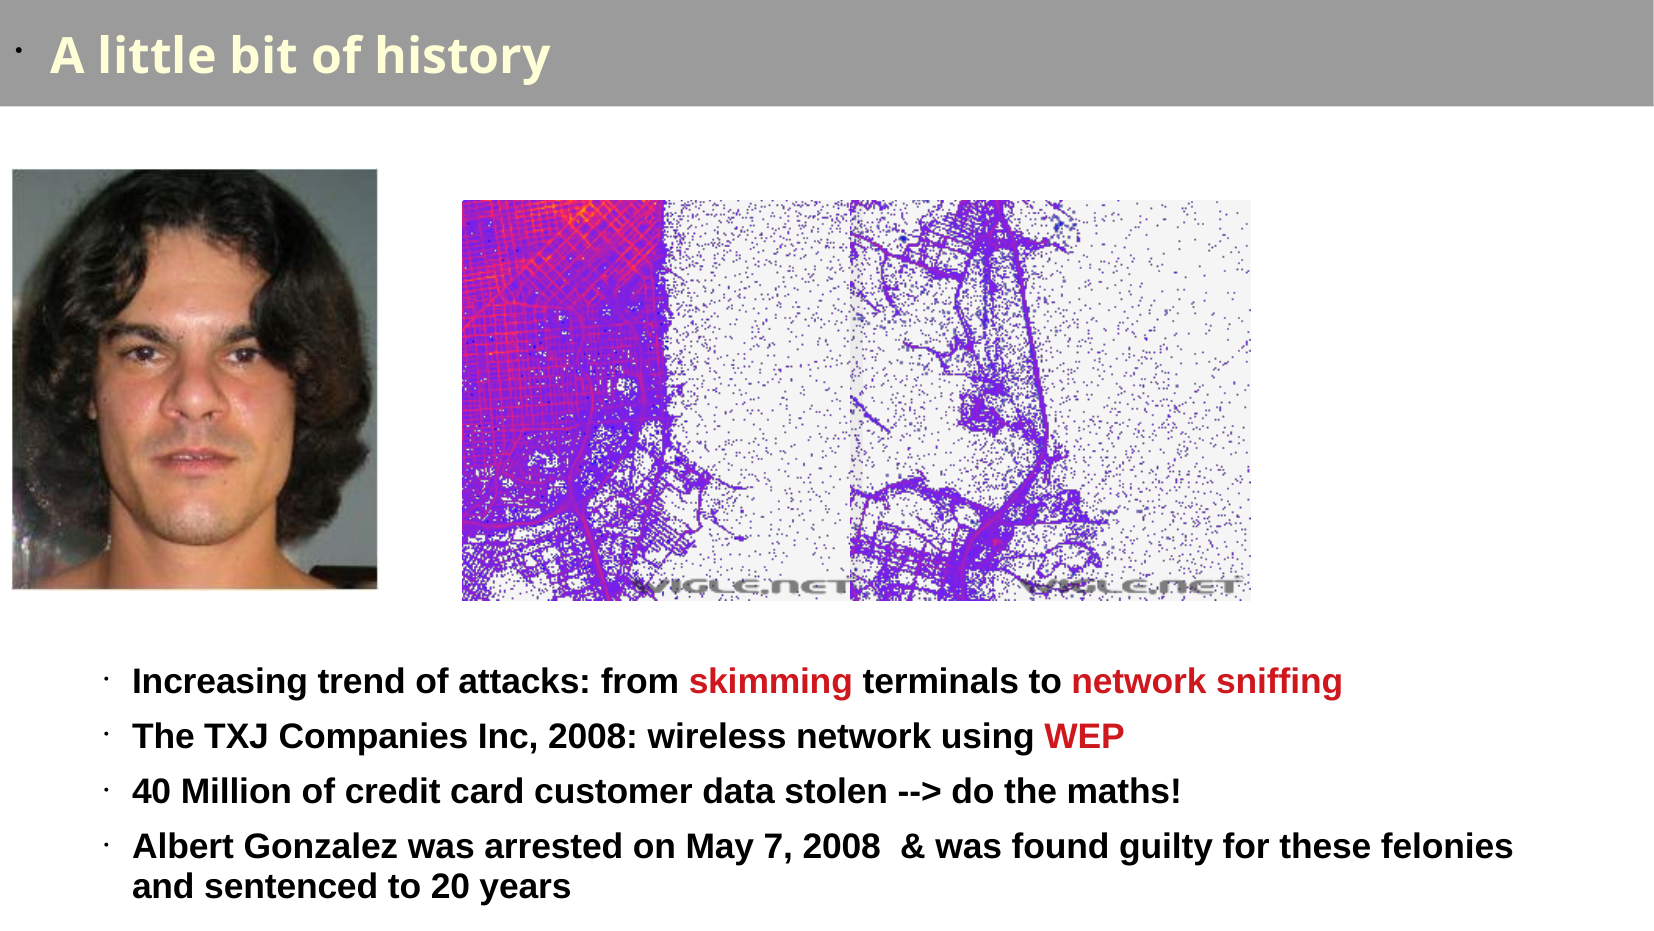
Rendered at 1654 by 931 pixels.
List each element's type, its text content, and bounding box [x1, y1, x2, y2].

picture [462, 200, 1251, 601]
title A little bit of history [0, 0, 1654, 107]
picture [11, 168, 379, 591]
list Increasing trend of attacks: from skimming terminals to network sniffing The TXJ Companies Inc, 2008: wireless network using WEP 40 Million of credit card customer data stolen --> do the maths! Albert Gonzalez was arrested on May 7, 2008 & was found guilty for these felonies and sentenced to 20 years [94, 661, 1583, 907]
